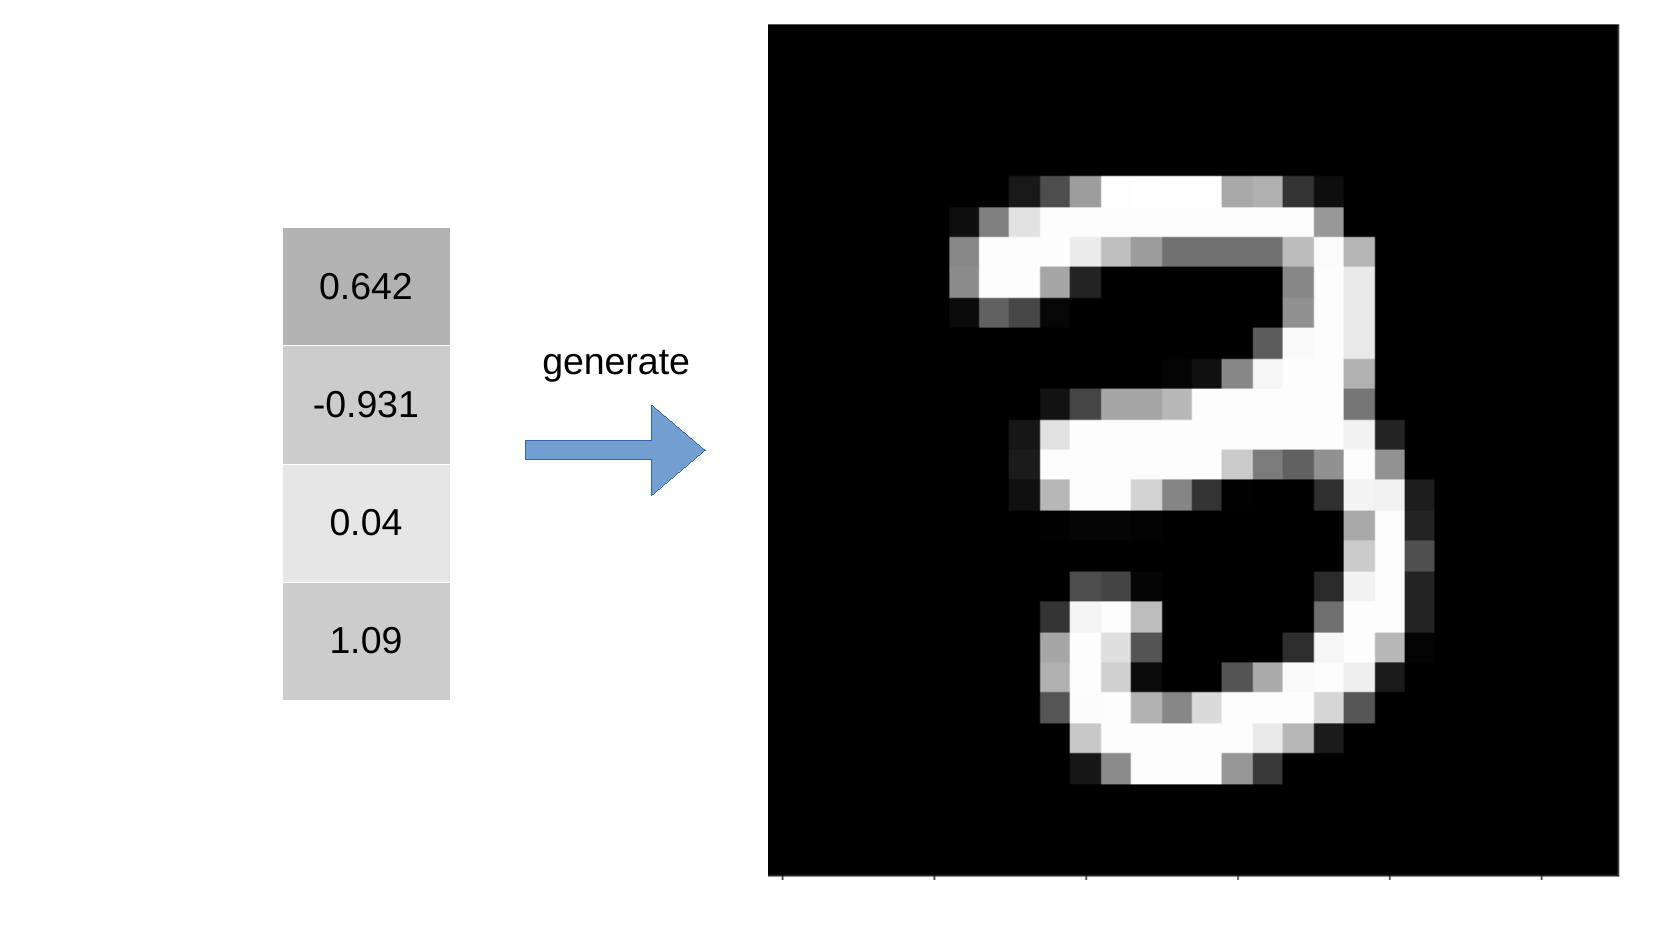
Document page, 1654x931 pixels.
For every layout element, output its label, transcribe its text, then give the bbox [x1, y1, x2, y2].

table_cell 1.09 [283, 583, 450, 700]
text_box generate [527, 333, 706, 391]
picture [768, 23, 1621, 880]
text_box [525, 405, 706, 496]
table_cell 0.04 [283, 465, 450, 582]
table_cell -0.931 [283, 346, 450, 464]
table_header 0.642 [283, 228, 450, 345]
